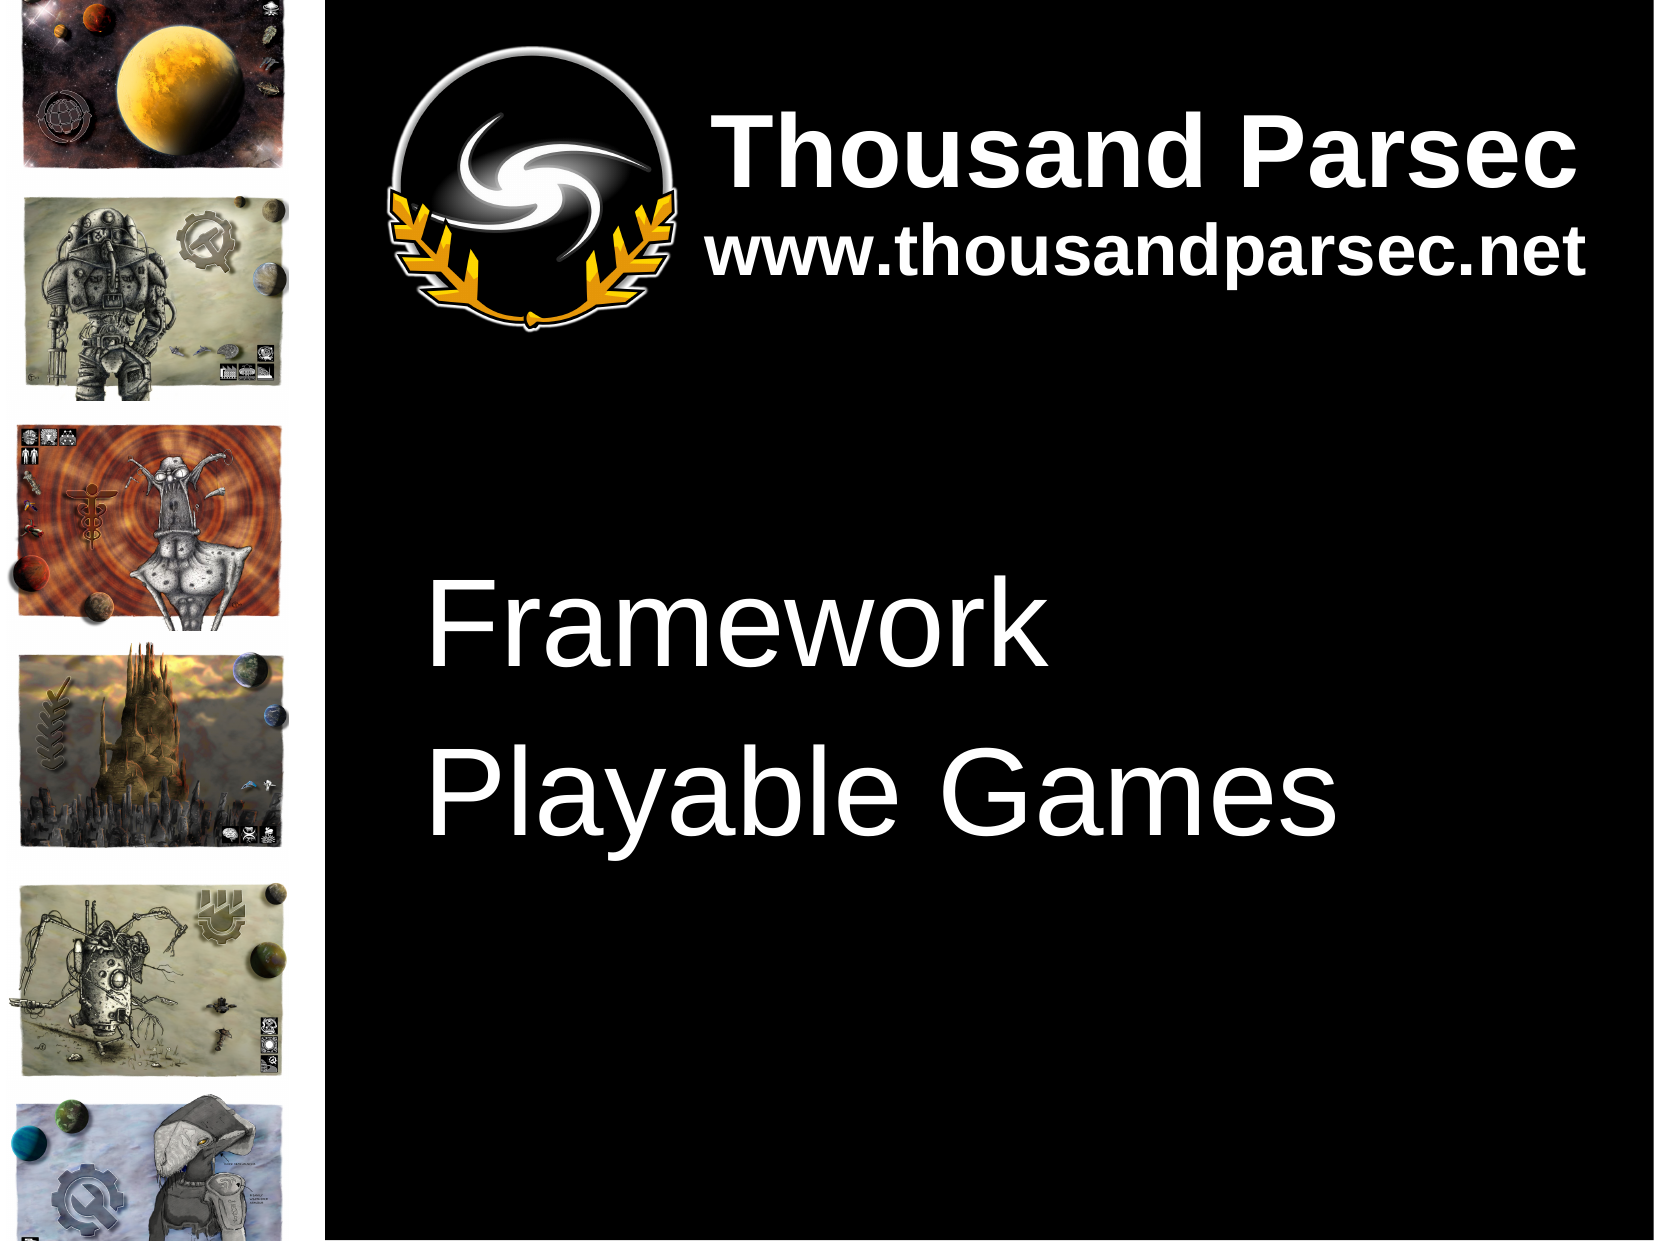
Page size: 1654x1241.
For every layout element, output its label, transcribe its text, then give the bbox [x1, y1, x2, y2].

picture [6, 0, 289, 1241]
picture [383, 46, 680, 342]
list Framework Playable Games [354, 383, 1565, 1109]
title Thousand Parsec www.thousandparsec.net [696, 59, 1595, 325]
